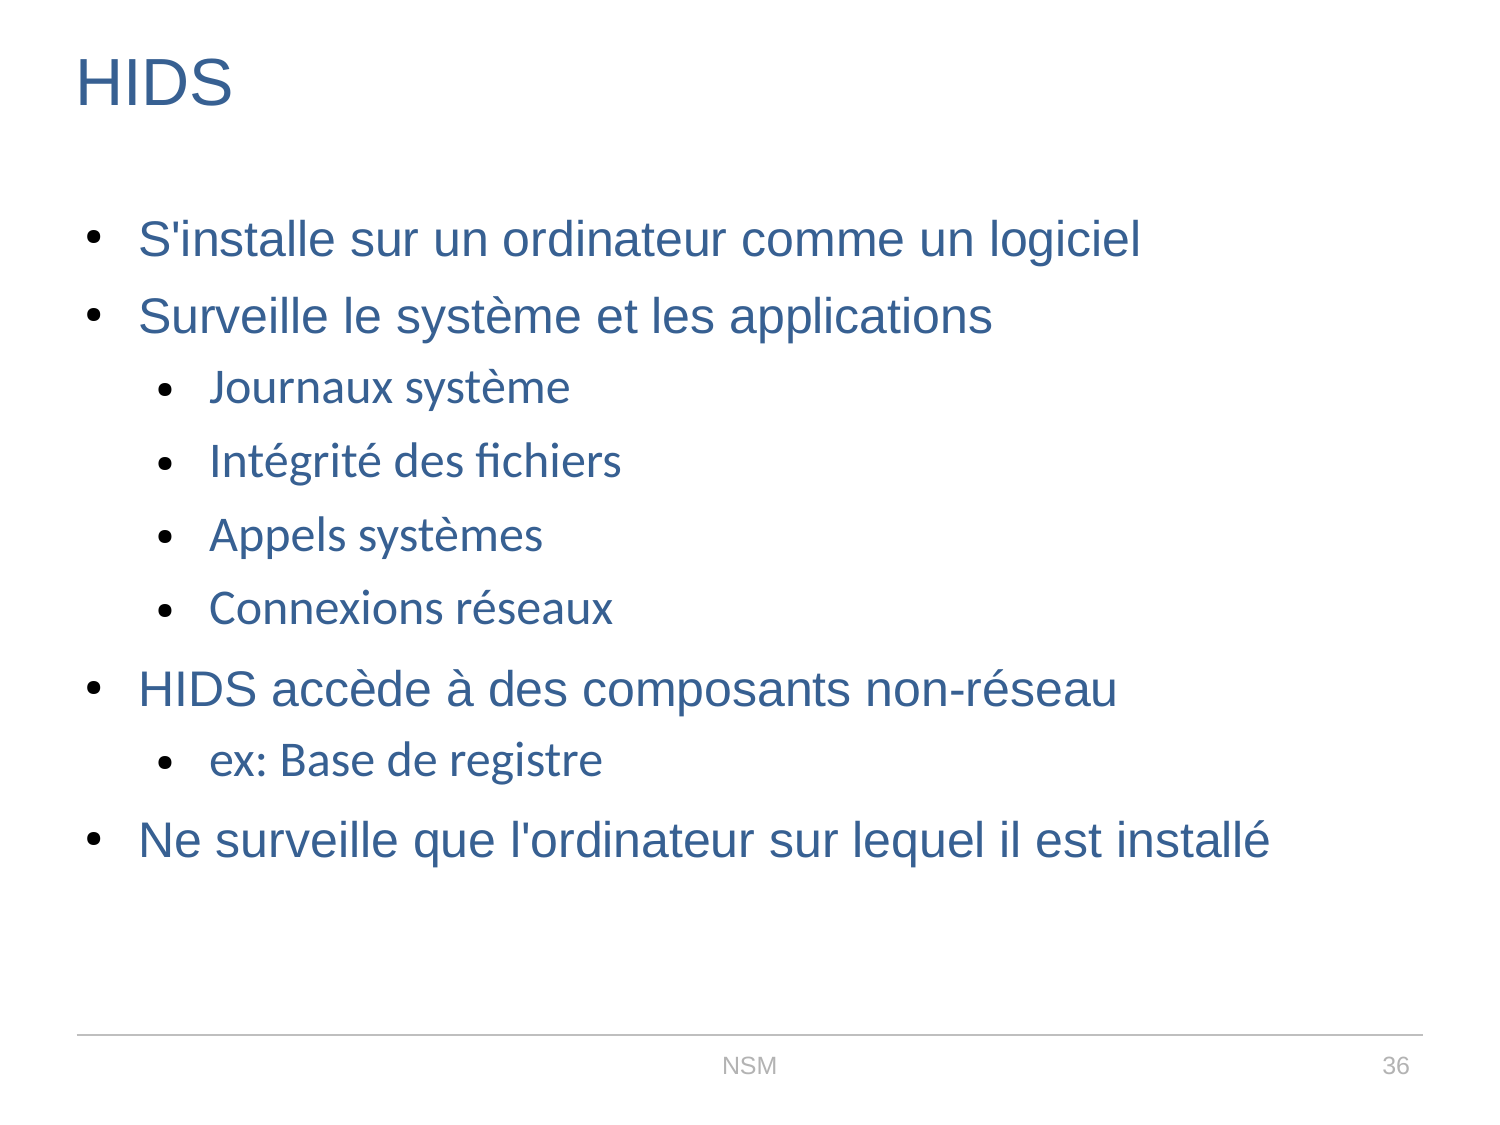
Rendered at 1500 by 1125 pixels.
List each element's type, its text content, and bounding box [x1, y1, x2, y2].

list S'installe sur un ordinateur comme un logiciel Surveille le système et les applications Journaux système Intégrité des fichiers Appels systèmes Connexions réseaux HIDS accède à des composants non-réseau ex: Base de registre Ne surveille que l'ordinateur sur lequel il est installé [67, 113, 1418, 966]
title HIDS [75, 45, 1425, 233]
